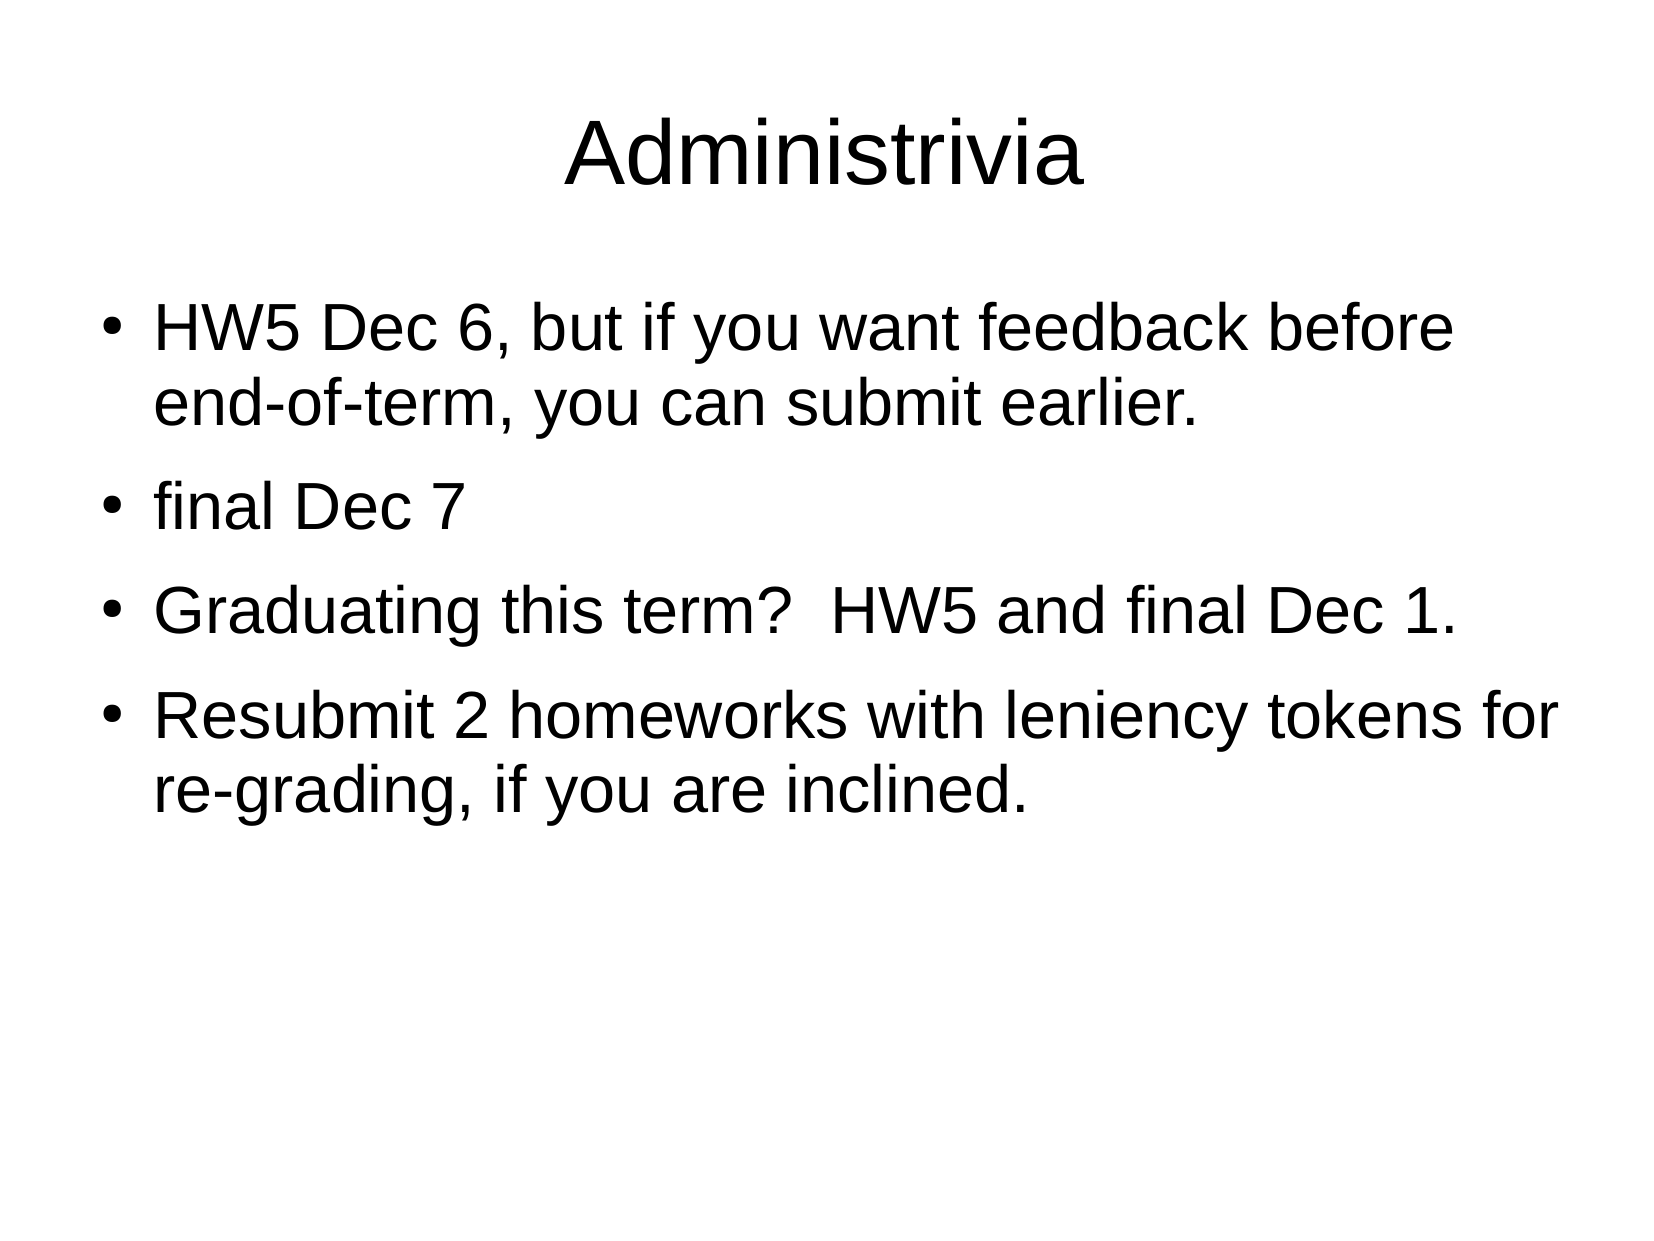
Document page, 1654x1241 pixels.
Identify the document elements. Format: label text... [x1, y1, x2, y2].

title Administrivia [82, 49, 1571, 257]
list HW5 Dec 6, but if you want feedback before end-of-term, you can submit earlier. final Dec 7 Graduating this term? HW5 and final Dec 1. Resubmit 2 homeworks with leniency tokens for re-grading, if you are inclined. [82, 290, 1571, 1109]
